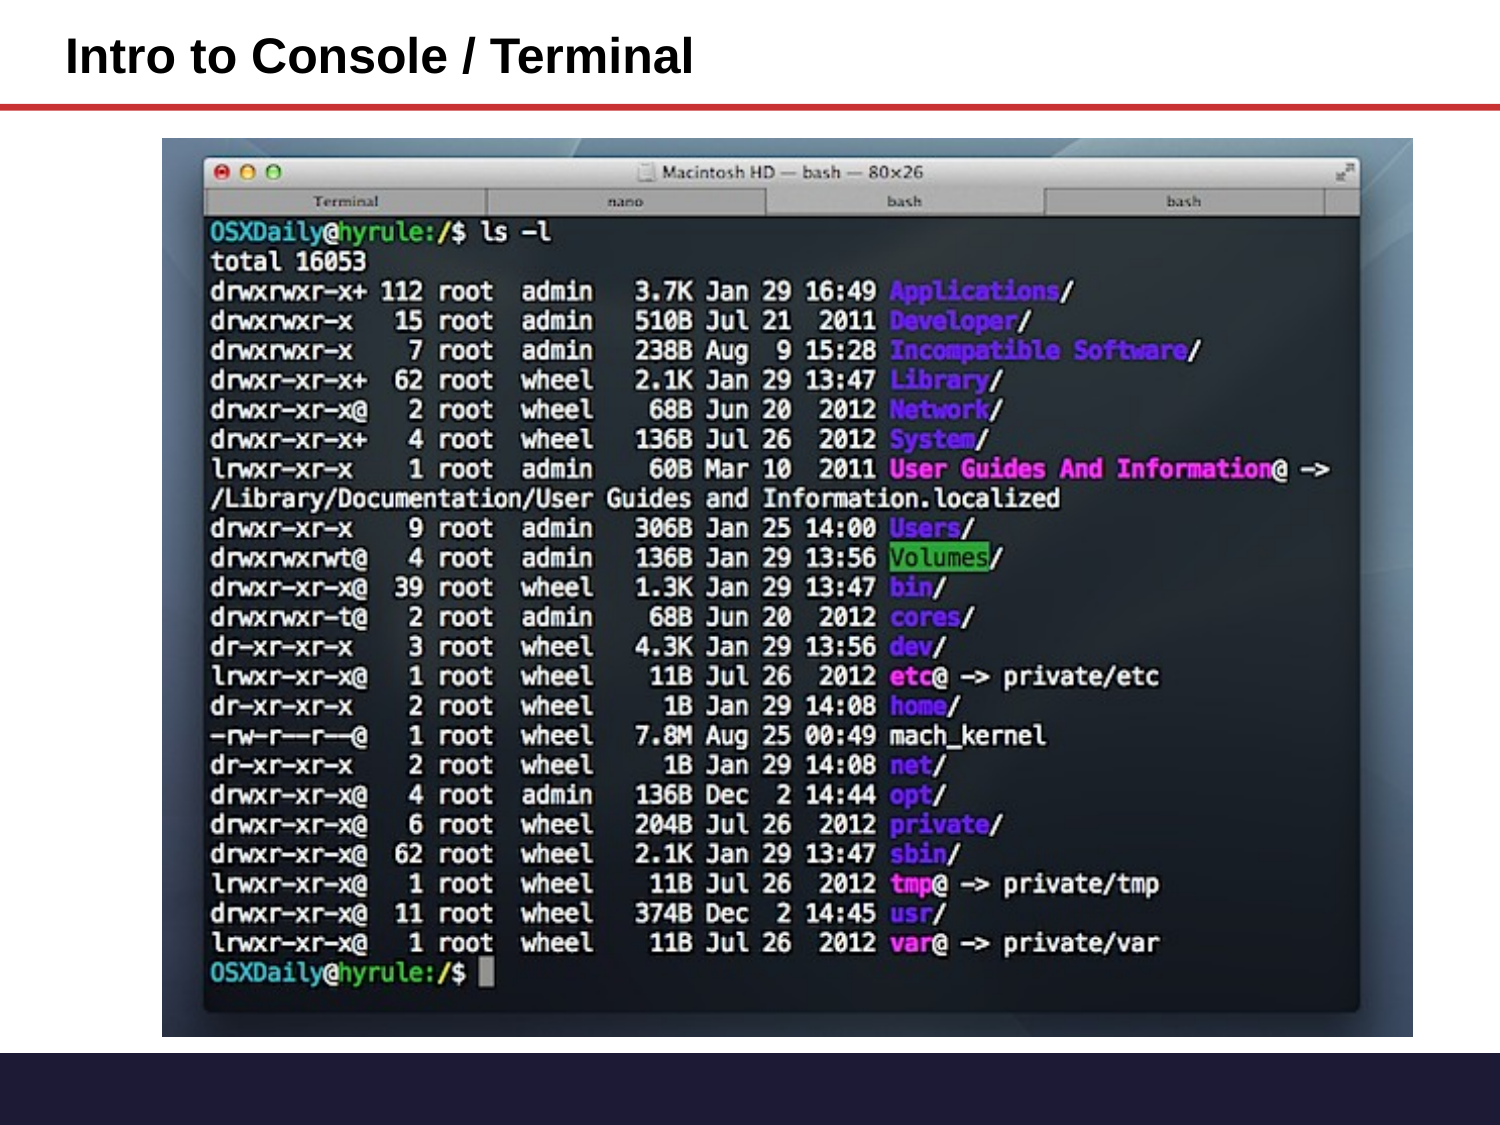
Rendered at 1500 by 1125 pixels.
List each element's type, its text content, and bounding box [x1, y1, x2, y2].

picture [162, 138, 1413, 1037]
title Intro to Console / Terminal [50, 0, 948, 108]
